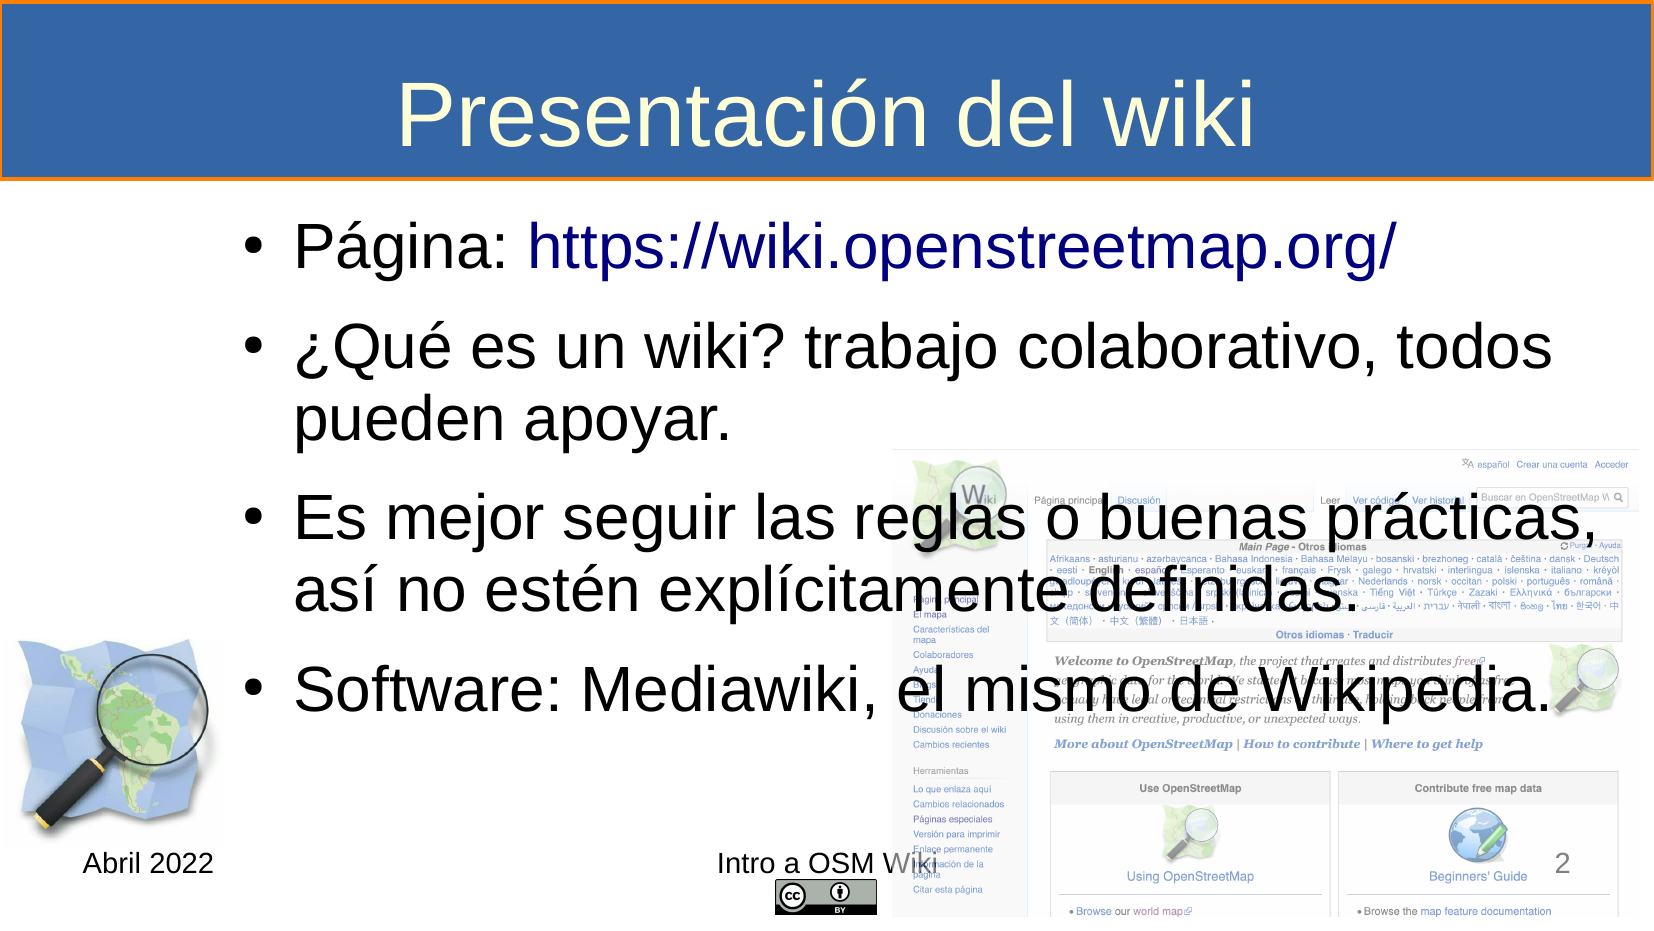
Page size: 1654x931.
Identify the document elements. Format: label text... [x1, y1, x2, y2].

title Presentación del wiki [82, 37, 1571, 193]
picture [0, 623, 226, 849]
list Página: https://wiki.openstreetmap.org/ ¿Qué es un wiki? trabajo colaborativo, todos pueden apoyar. Es mejor seguir las reglas o buenas prácticas, así no estén explícitamente definidas. Software: Mediawiki, el mismo de Wikipedia. [225, 210, 1609, 751]
picture [892, 450, 1639, 917]
picture [775, 879, 877, 915]
